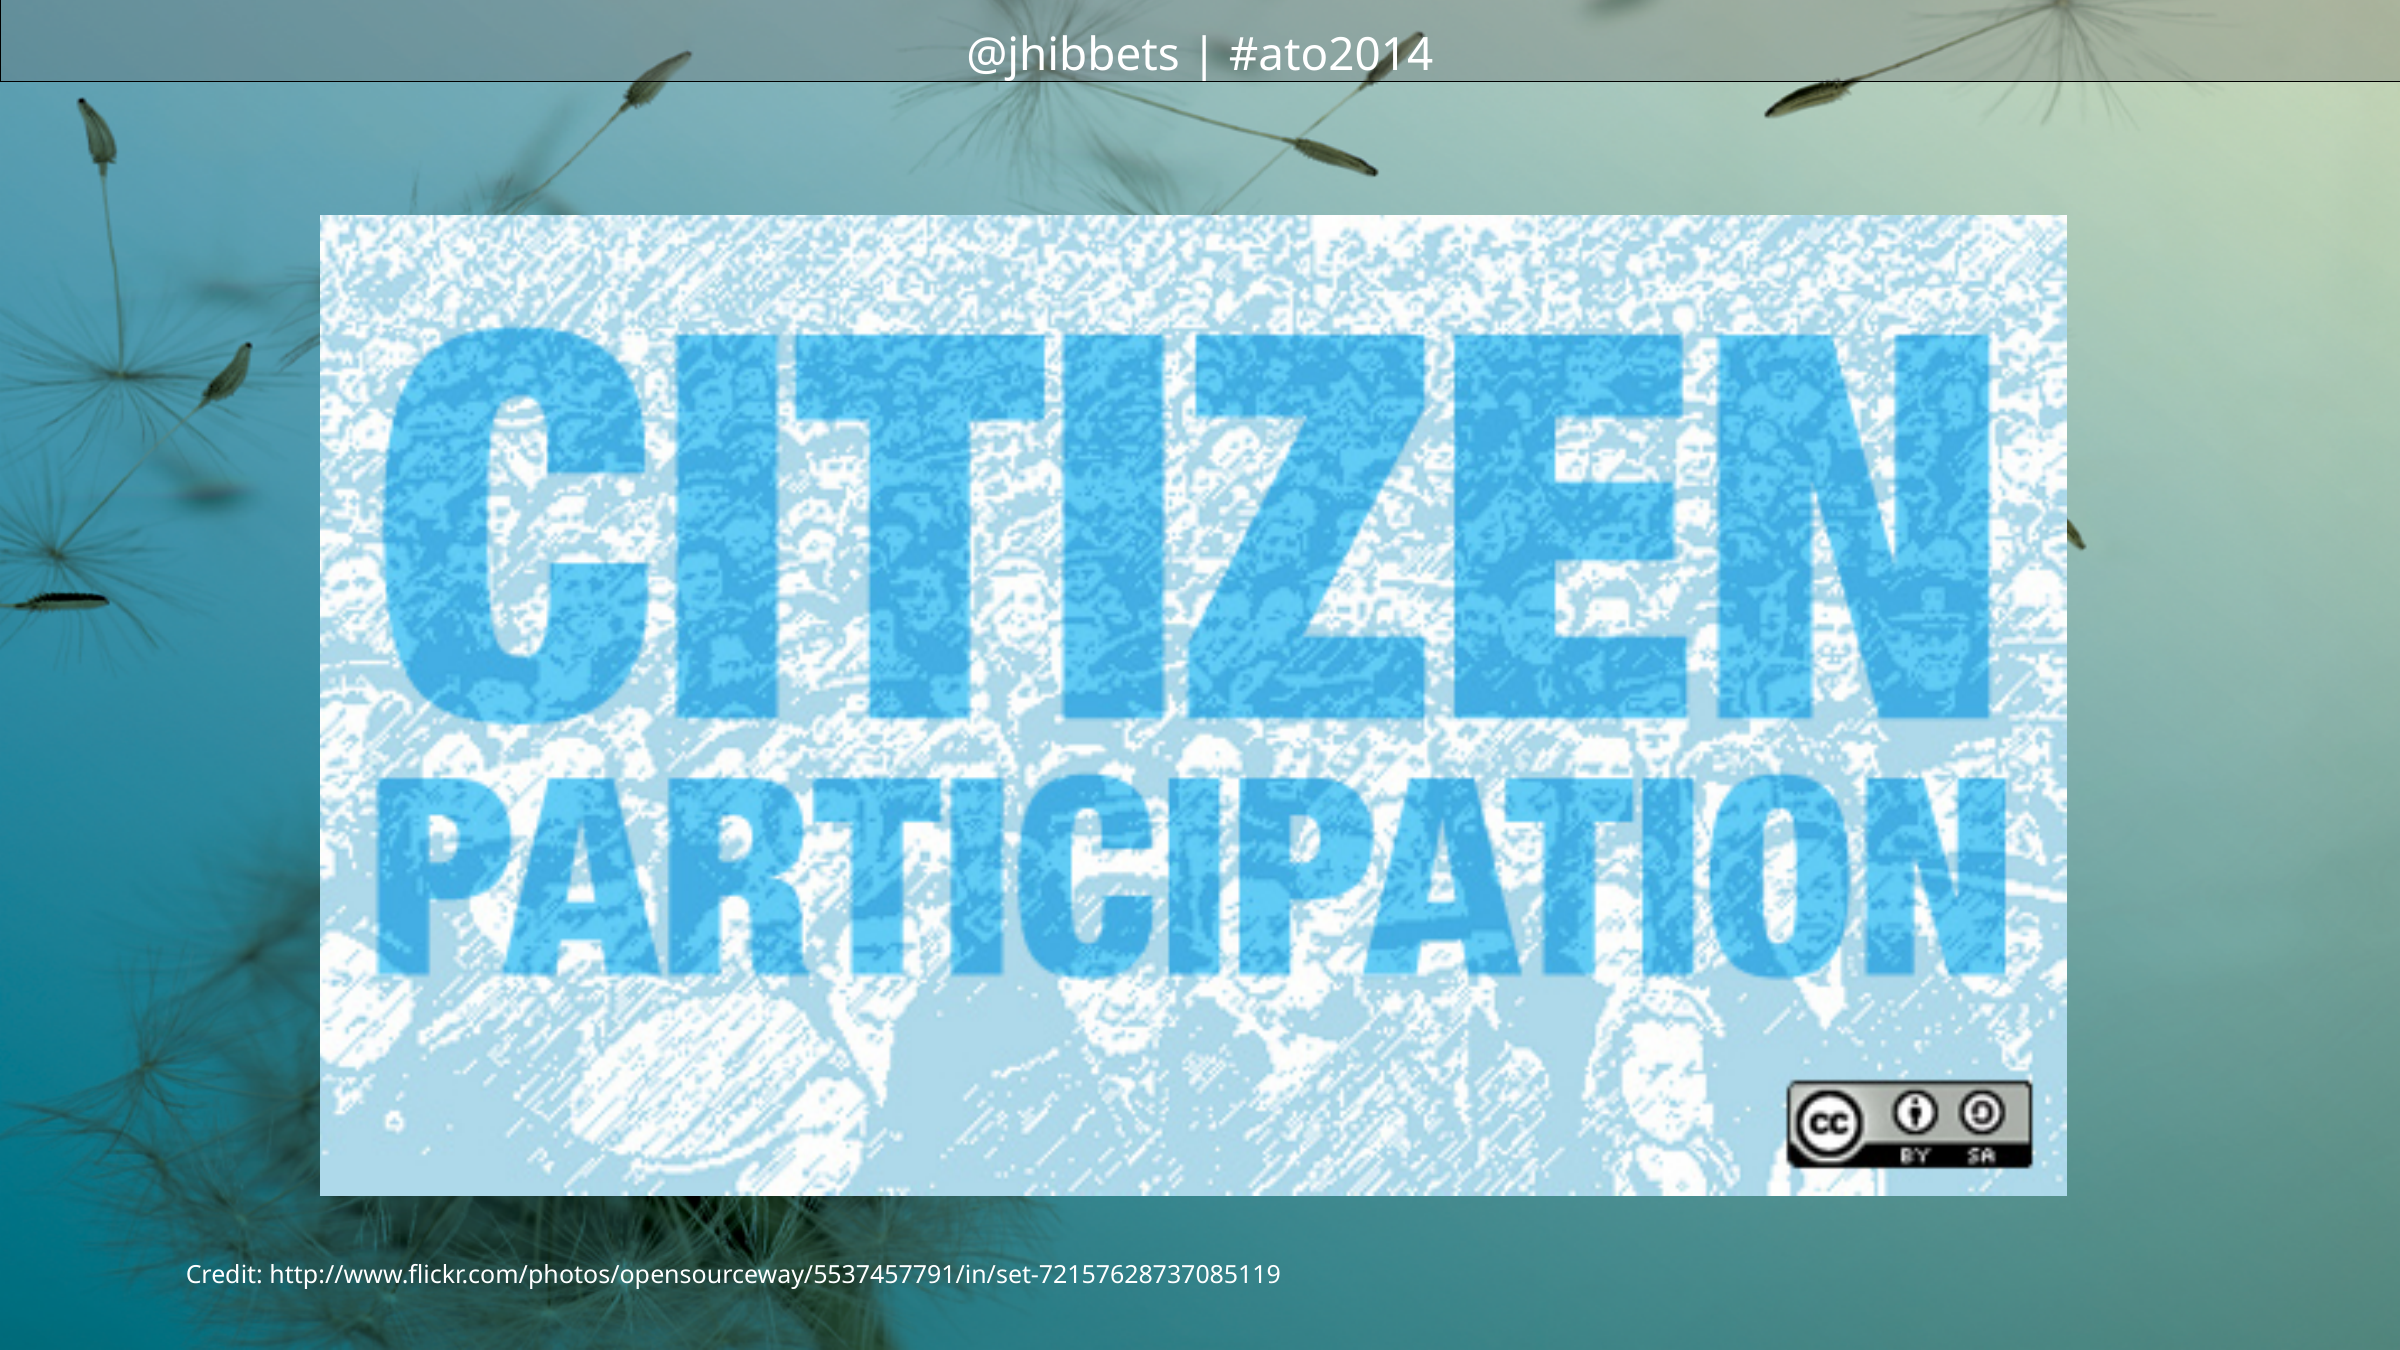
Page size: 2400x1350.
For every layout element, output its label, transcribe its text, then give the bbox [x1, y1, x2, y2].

text_box Credit: http://www.flickr.com/photos/opensourceway/5537457791/in/set-72157628737085119 [171, 1249, 1784, 1296]
picture [0, 82, 2400, 1350]
